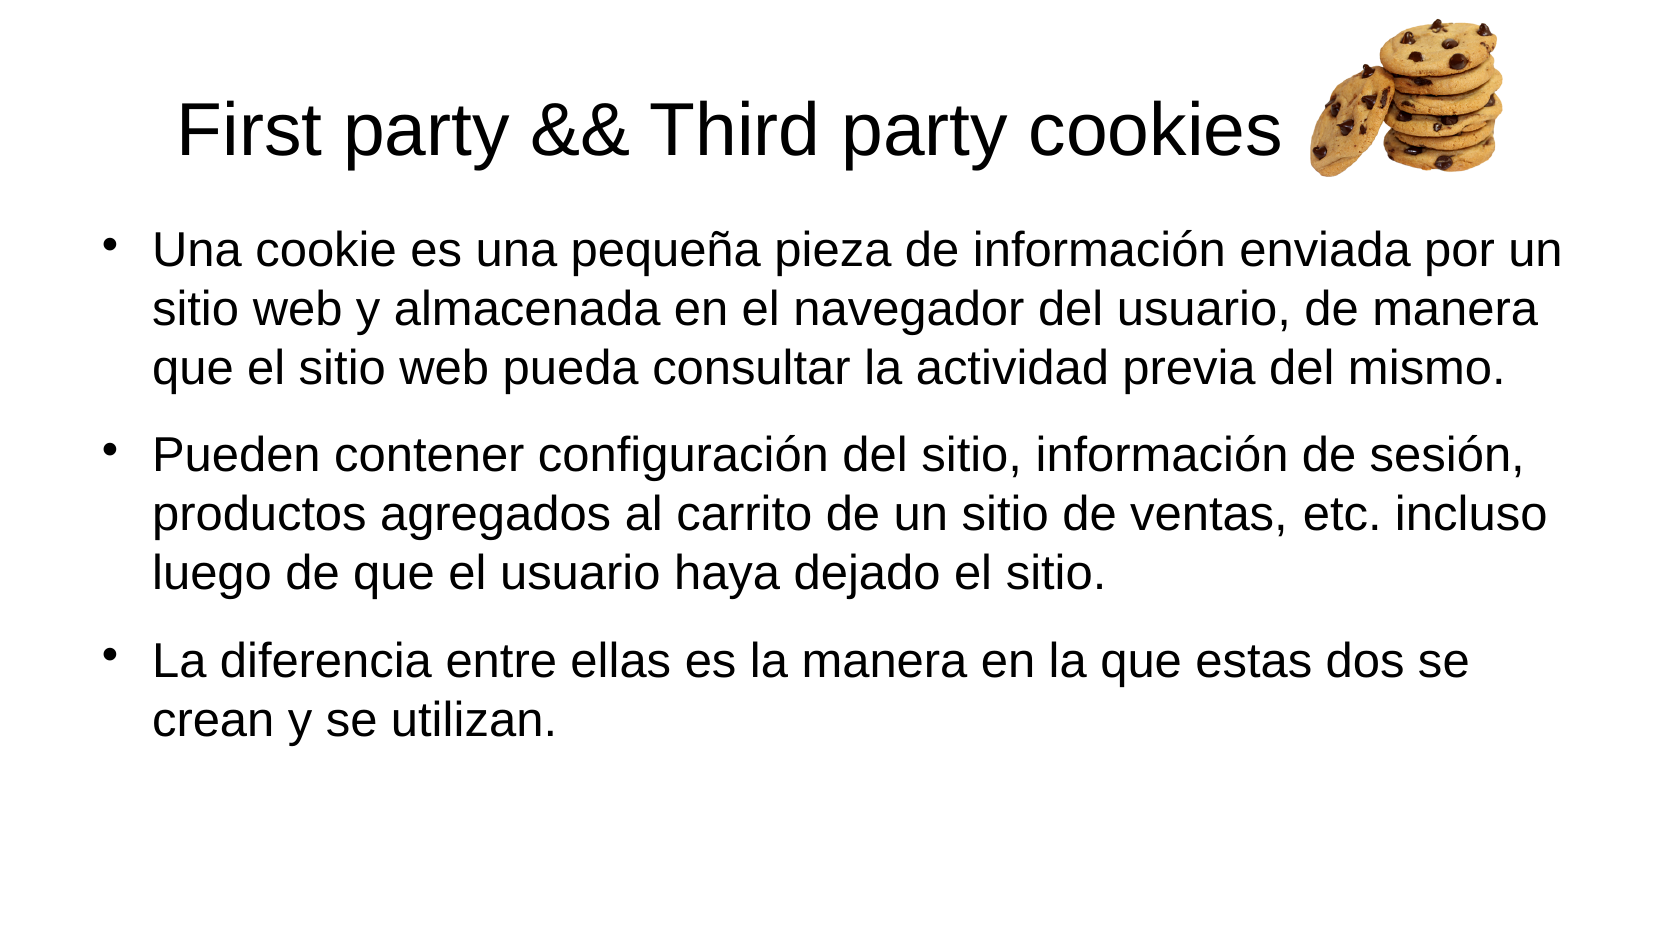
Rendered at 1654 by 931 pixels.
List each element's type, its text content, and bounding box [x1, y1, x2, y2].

text_box First party && Third party cookies [82, 60, 1379, 191]
text_box Una cookie es una pequeña pieza de información enviada por un sitio web y almacenada en el navegador del usuario, de manera que el sitio web pueda consultar la actividad previa del mismo. Pueden contener configuración del sitio, información de sesión, productos agregados al carrito de un sitio de ventas, etc. incluso luego de que el usuario haya dejado el sitio. La diferencia entre ellas es la manera en la que estas dos se crean y se utilizan. [82, 217, 1569, 756]
picture [1307, 14, 1514, 180]
